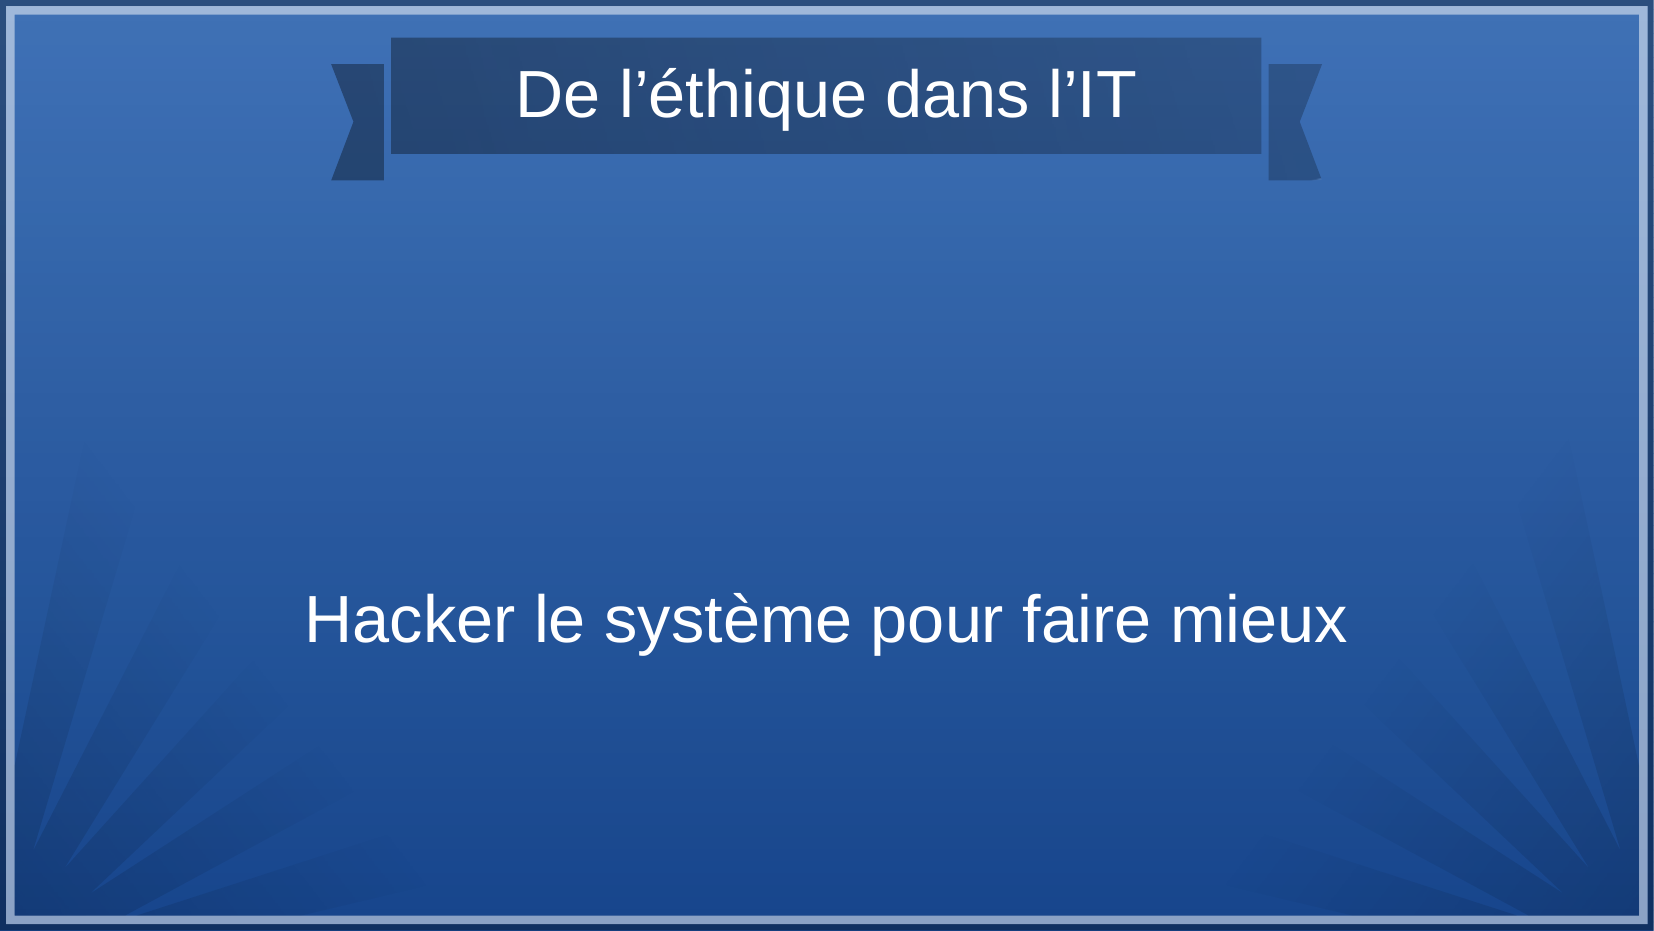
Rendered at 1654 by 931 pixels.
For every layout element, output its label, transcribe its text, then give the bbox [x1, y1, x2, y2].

title De l’éthique dans l’IT [389, 35, 1264, 154]
subtitle Hacker le système pour faire mieux [82, 389, 1571, 842]
